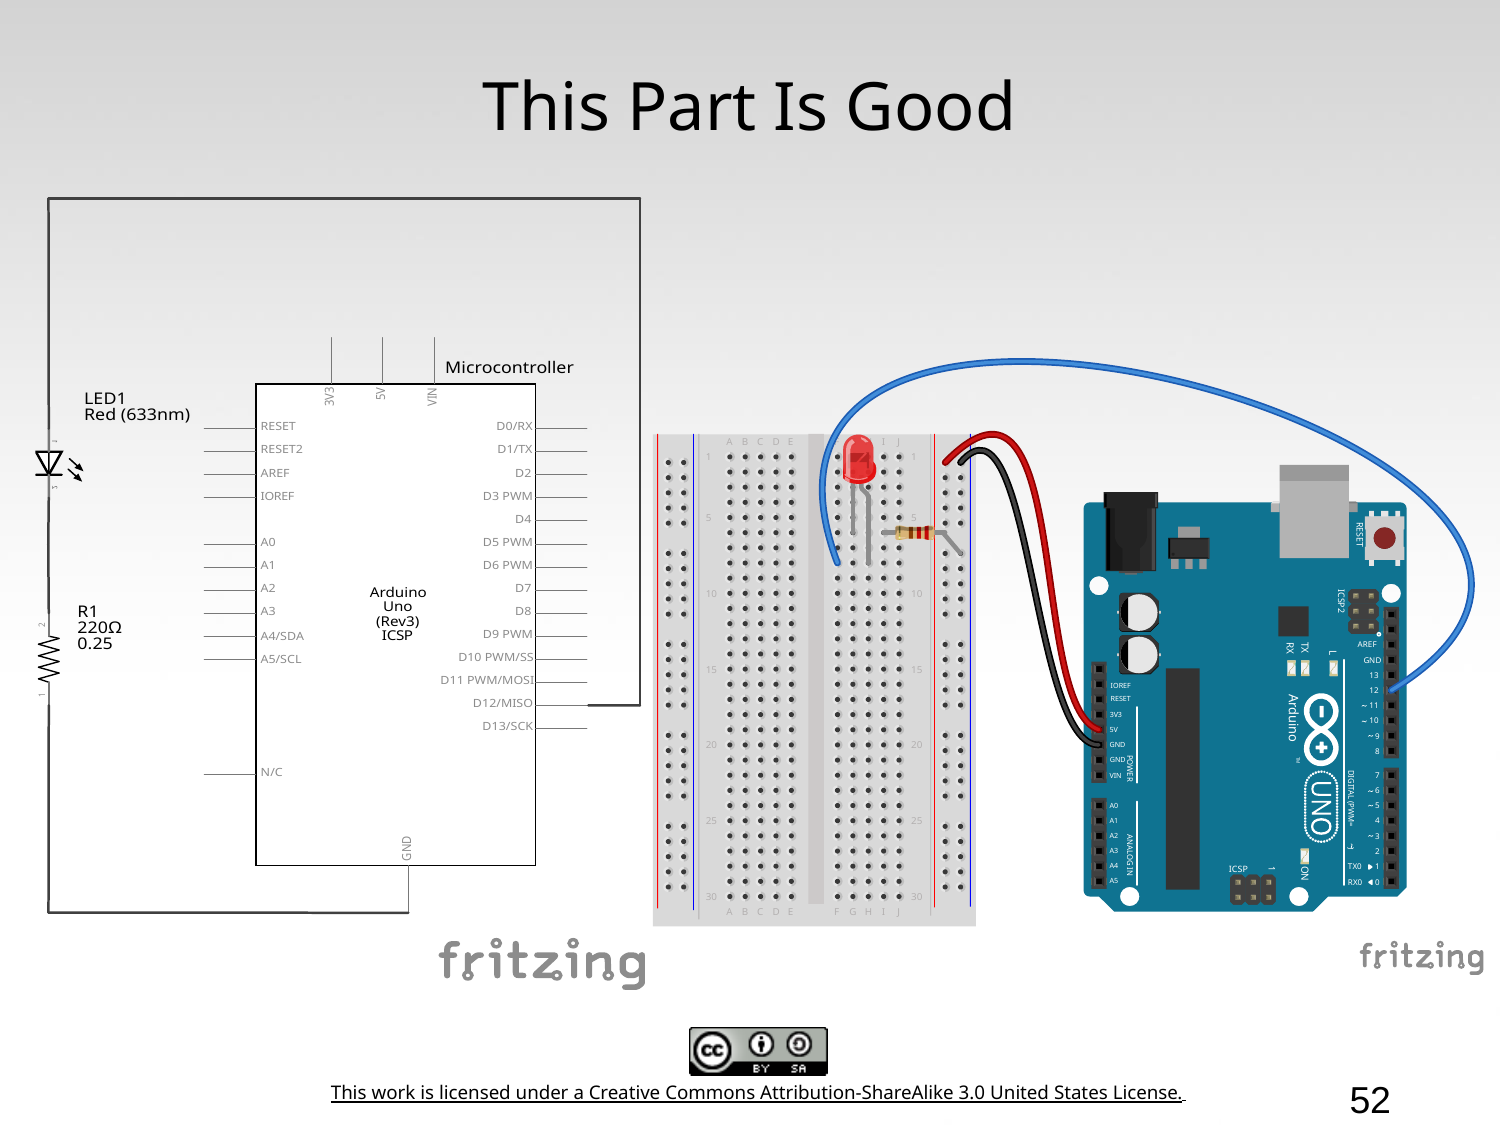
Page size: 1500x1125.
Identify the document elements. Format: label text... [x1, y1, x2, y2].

title This Part Is Good [112, 49, 1388, 238]
picture [0, 0, 1500, 1125]
